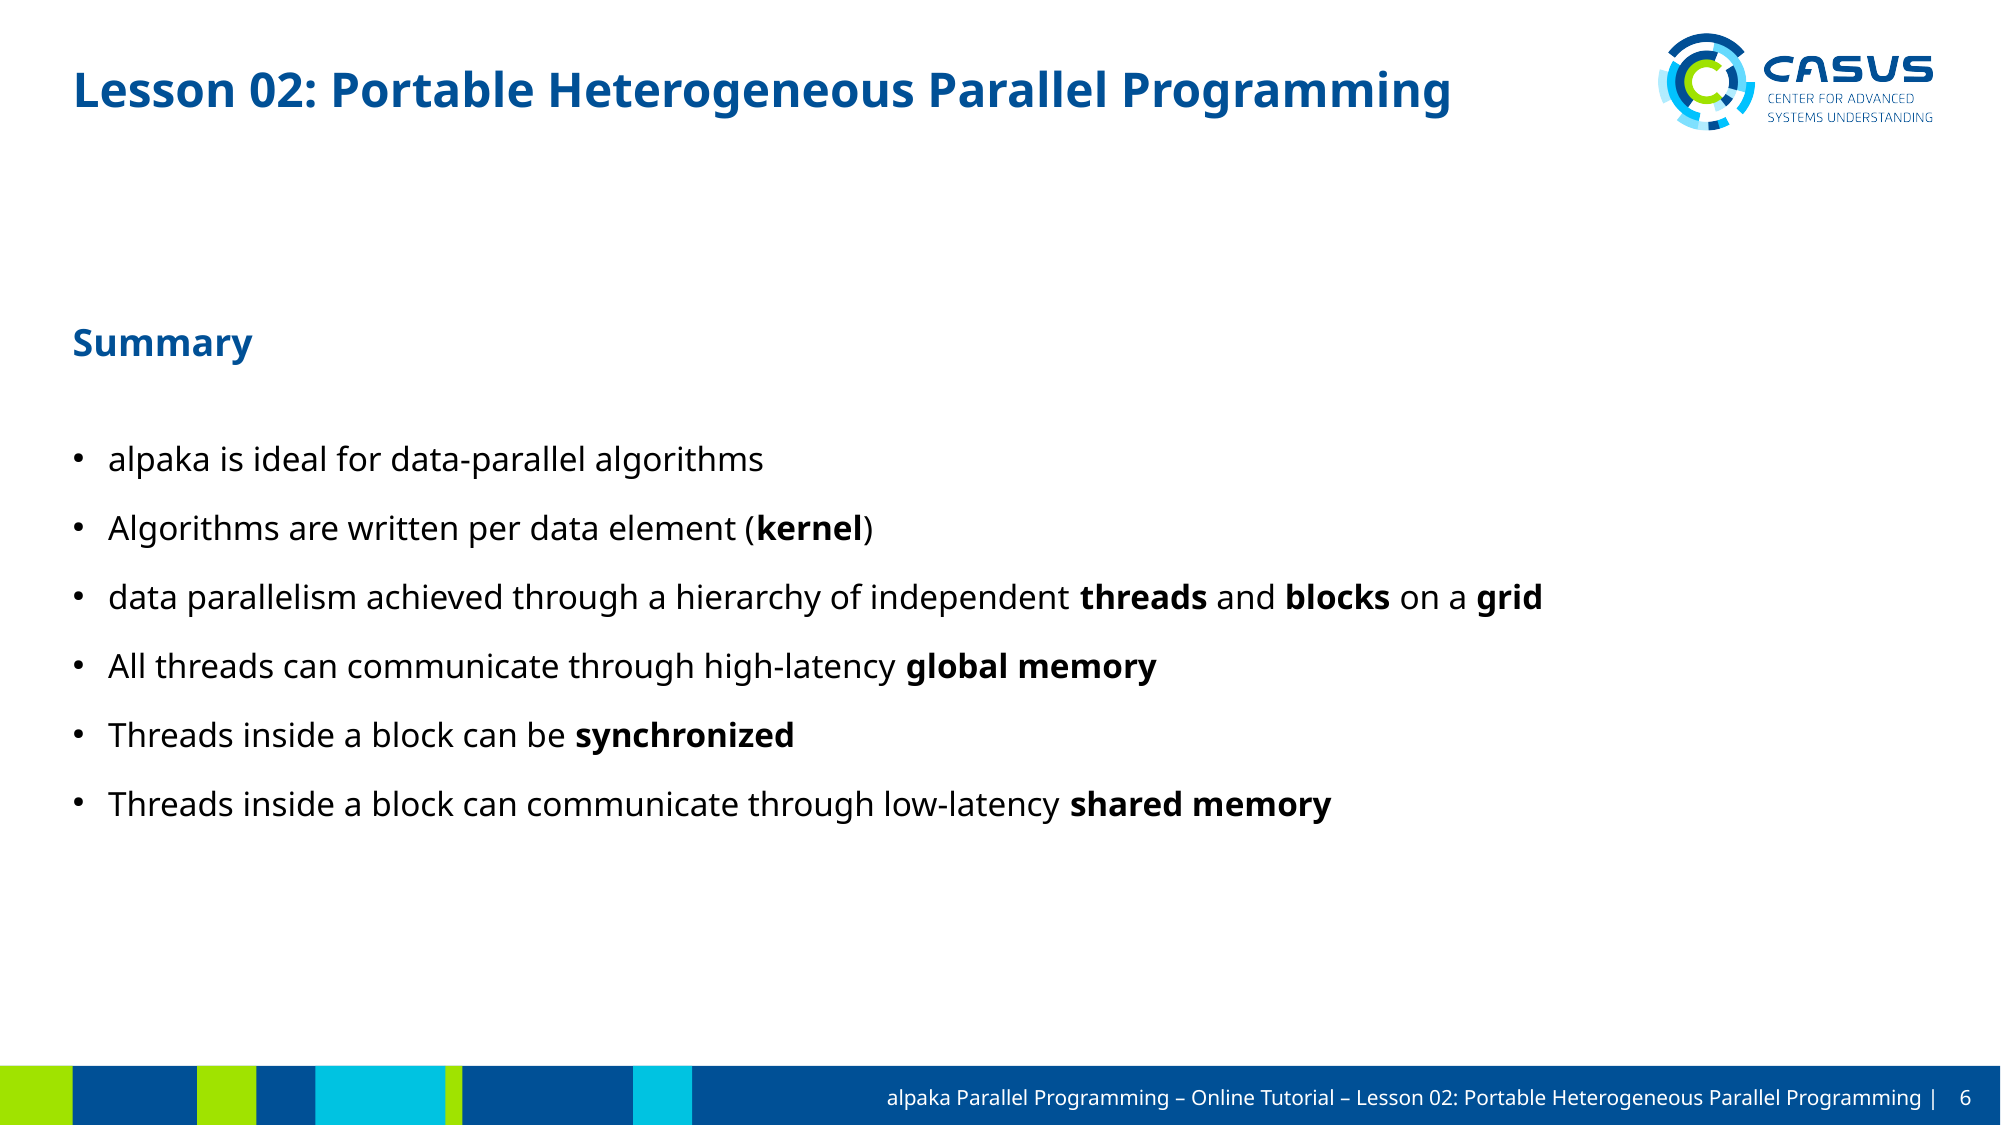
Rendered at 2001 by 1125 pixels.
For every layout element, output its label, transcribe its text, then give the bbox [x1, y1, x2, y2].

list Summary alpaka is ideal for data-parallel algorithms Algorithms are written per data element (kernel) data parallelism achieved through a hierarchy of independent threads and blocks on a grid All threads can communicate through high-latency global memory Threads inside a block can be synchronized Threads inside a block can communicate through low-latency shared memory [72, 316, 1620, 979]
title Lesson 02: Portable Heterogeneous Parallel Programming [72, 54, 1620, 123]
picture [1658, 33, 1933, 131]
